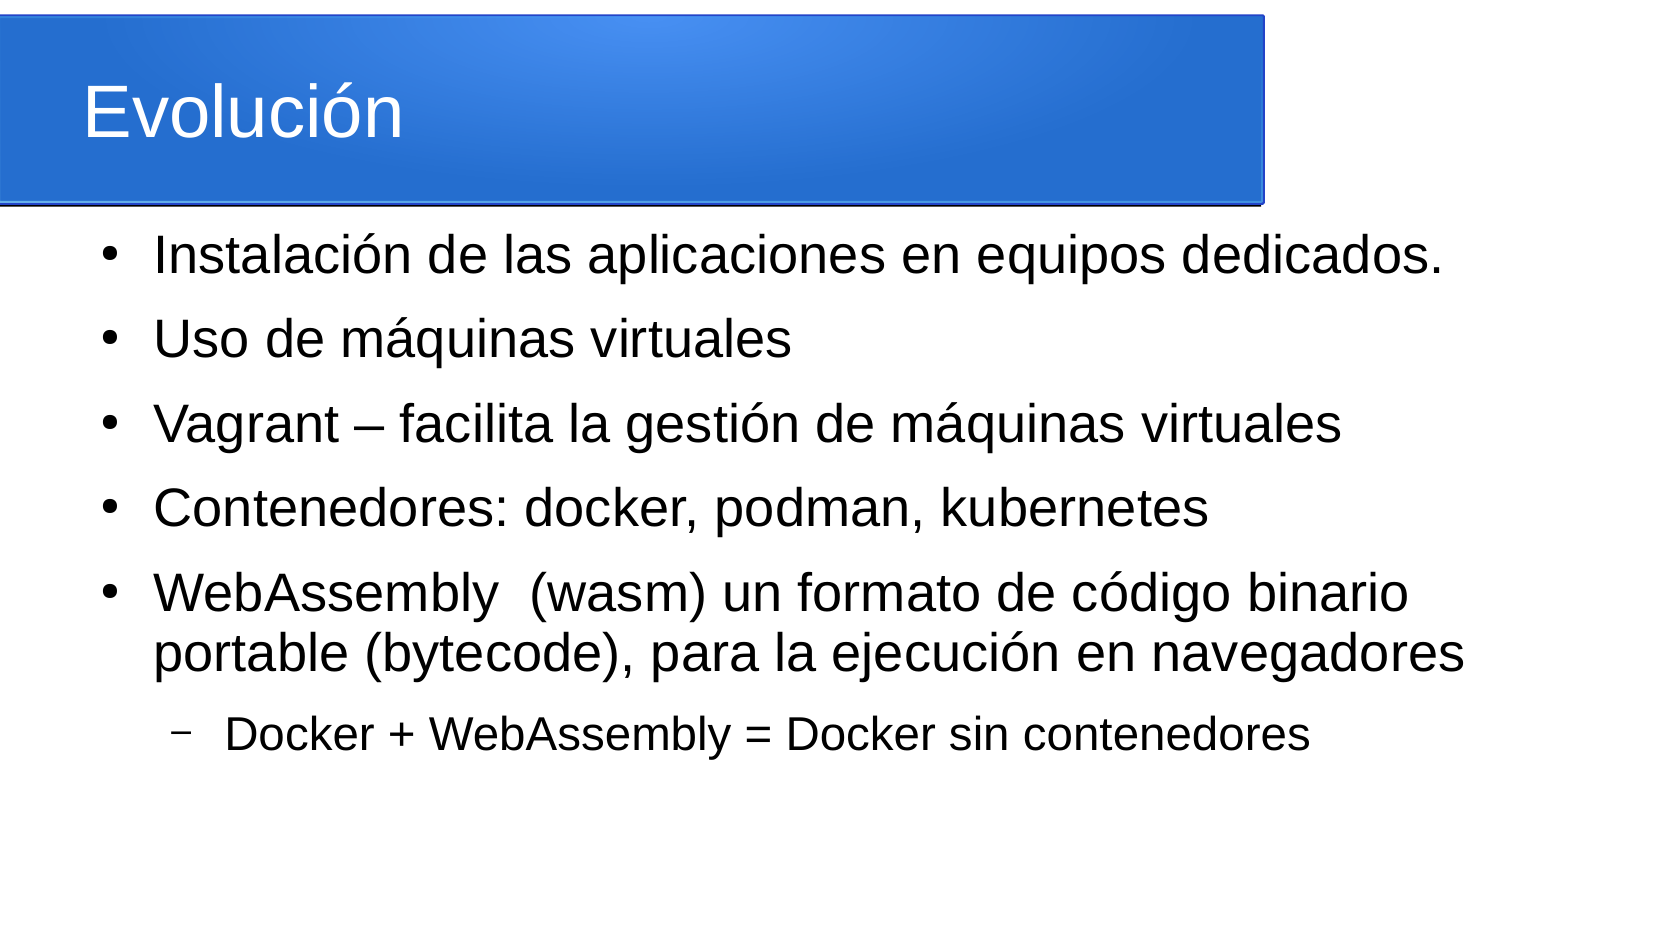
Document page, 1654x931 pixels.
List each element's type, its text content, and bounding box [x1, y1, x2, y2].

list Instalación de las aplicaciones en equipos dedicados. Uso de máquinas virtuales Vagrant – facilita la gestión de máquinas virtuales Contenedores: docker, podman, kubernetes WebAssembly (wasm) un formato de código binario portable (bytecode), para la ejecución en navegadores Docker + WebAssembly = Docker sin contenedores [82, 224, 1571, 764]
title Evolución [82, 35, 1235, 189]
